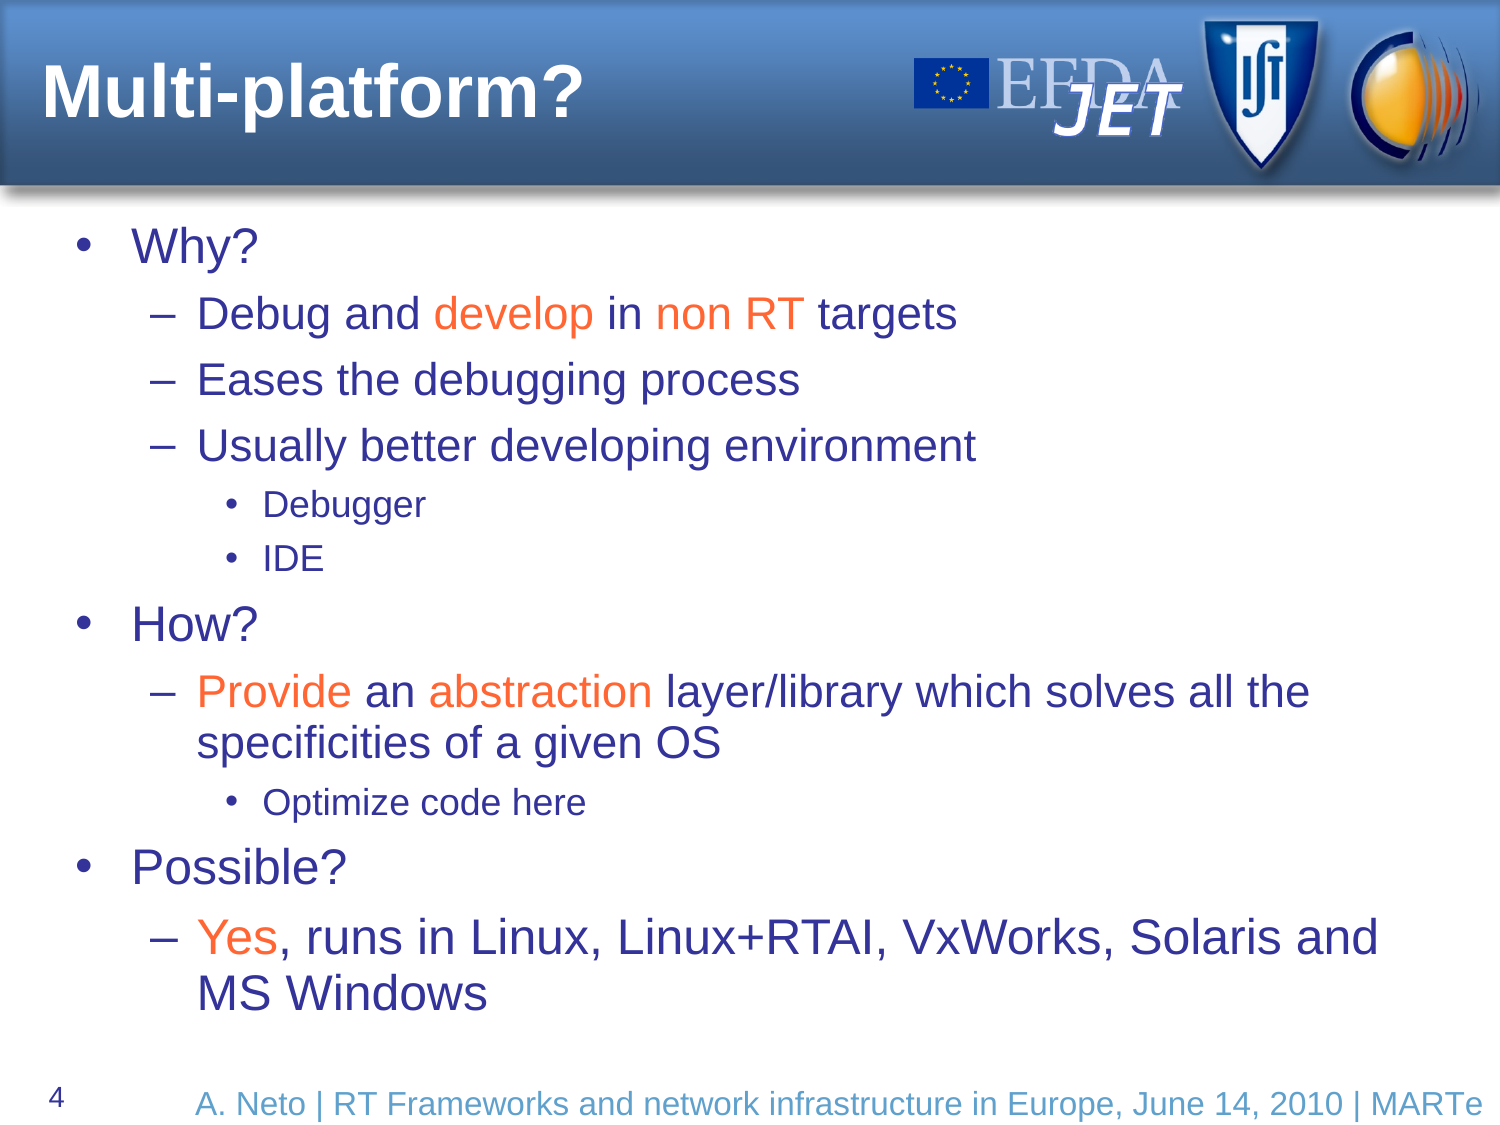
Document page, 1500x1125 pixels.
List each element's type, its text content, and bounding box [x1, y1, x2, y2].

picture [0, 0, 1500, 207]
title Multi-platform? [41, 0, 1129, 181]
list Why? Debug and develop in non RT targets Eases the debugging process Usually better developing environment Debugger IDE How? Provide an abstraction layer/library which solves all the specificities of a given OS Optimize code here Possible? Yes, runs in Linux, Linux+RTAI, VxWorks, Solaris and MS Windows [75, 215, 1426, 1112]
